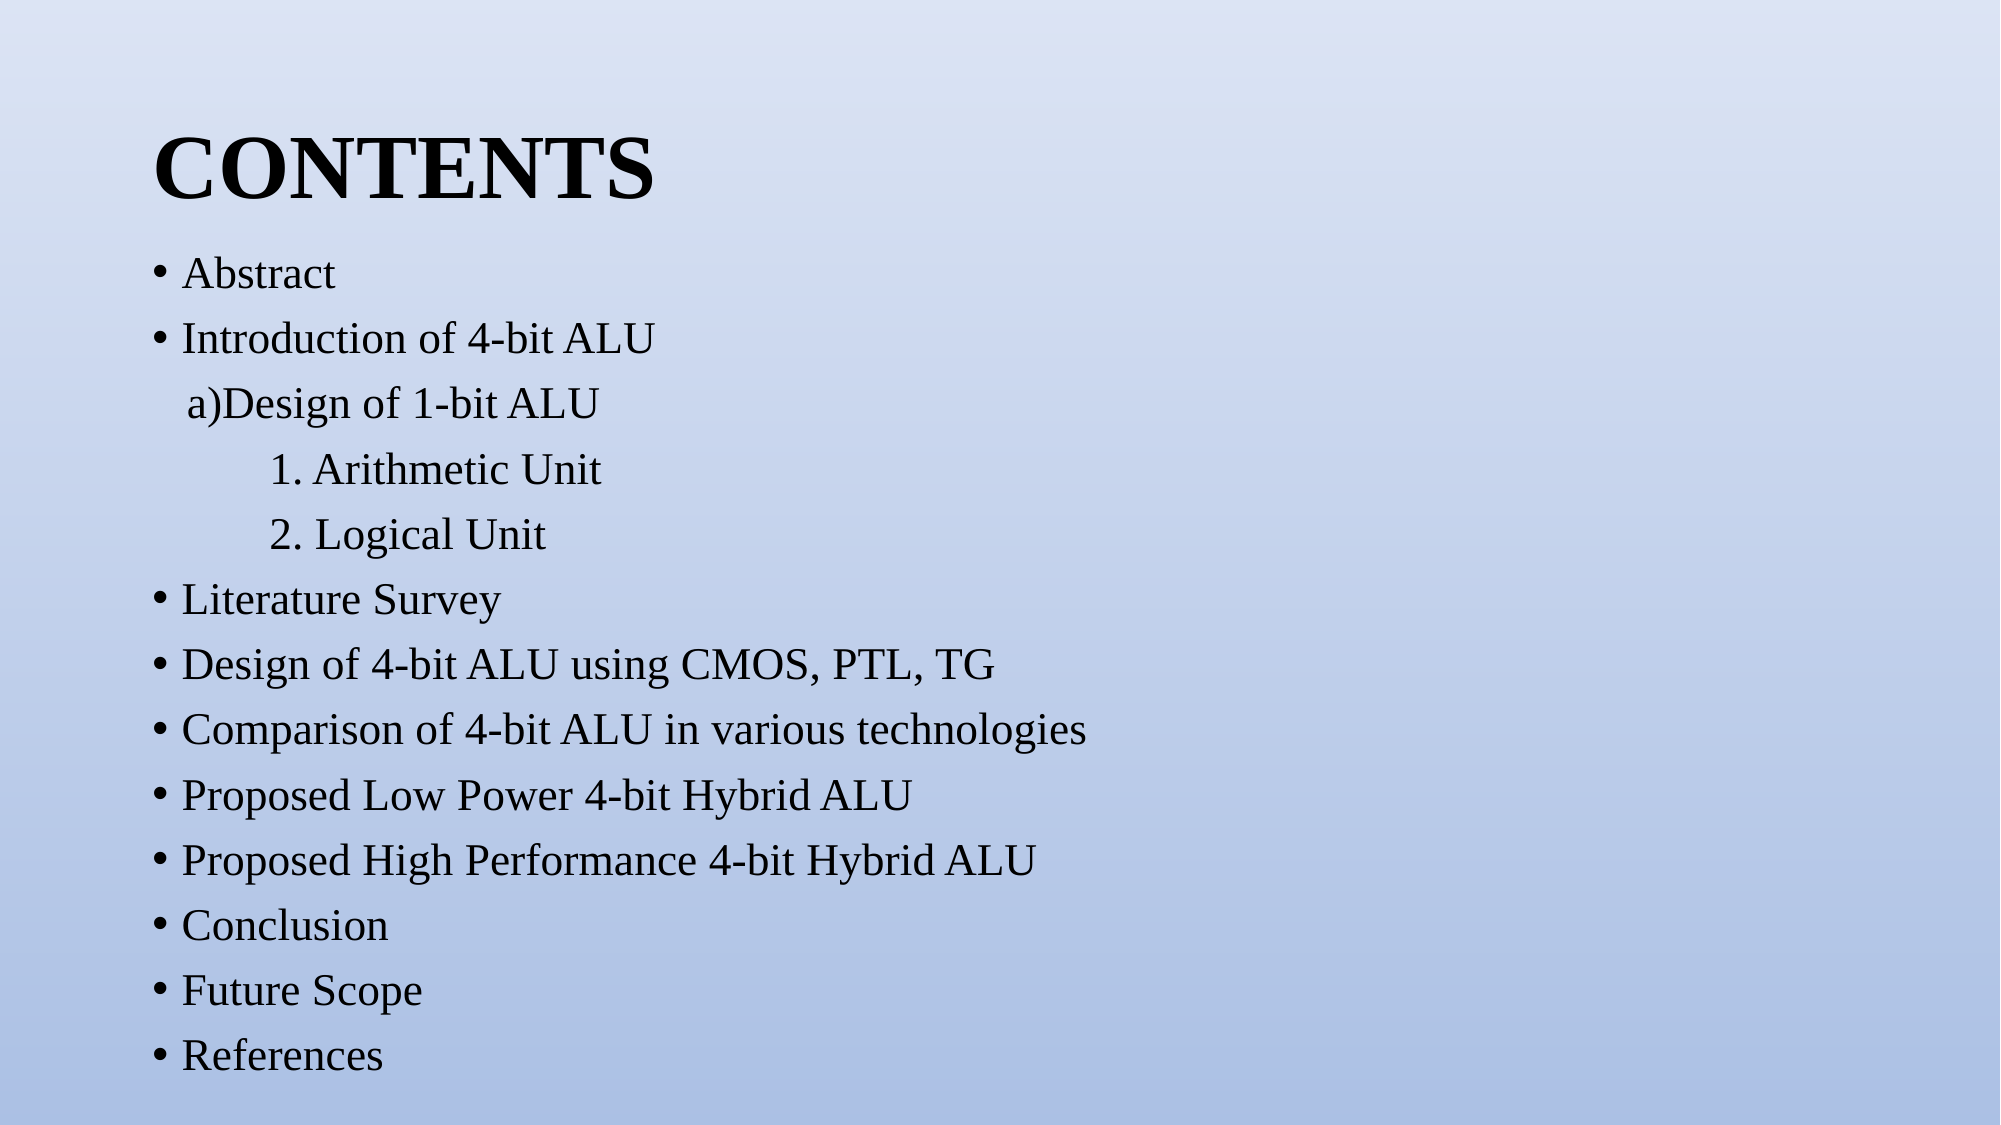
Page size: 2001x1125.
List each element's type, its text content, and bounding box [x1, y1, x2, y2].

list Abstract Introduction of 4-bit ALU a)Design of 1-bit ALU 1. Arithmetic Unit 2. Logical Unit Literature Survey Design of 4-bit ALU using CMOS, PTL, TG Comparison of 4-bit ALU in various technologies Proposed Low Power 4-bit Hybrid ALU Proposed High Performance 4-bit Hybrid ALU Conclusion Future Scope References [137, 241, 1863, 1089]
title CONTENTS [137, 59, 1863, 241]
